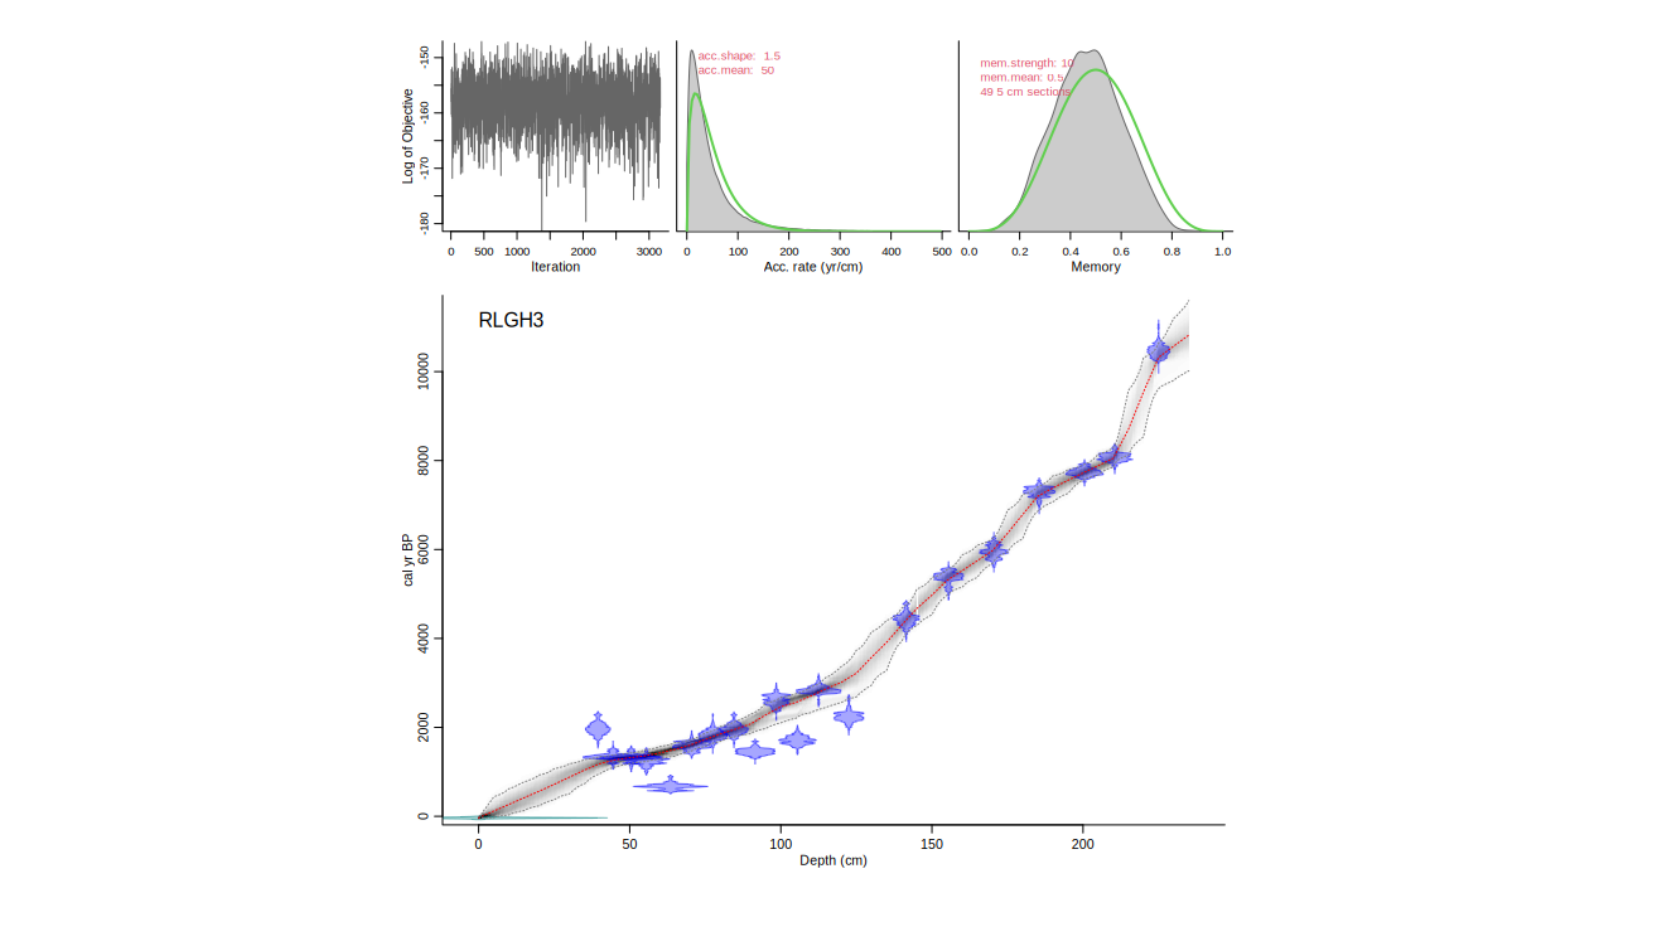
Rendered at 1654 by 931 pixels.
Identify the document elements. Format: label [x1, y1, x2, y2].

picture [396, 29, 1241, 873]
